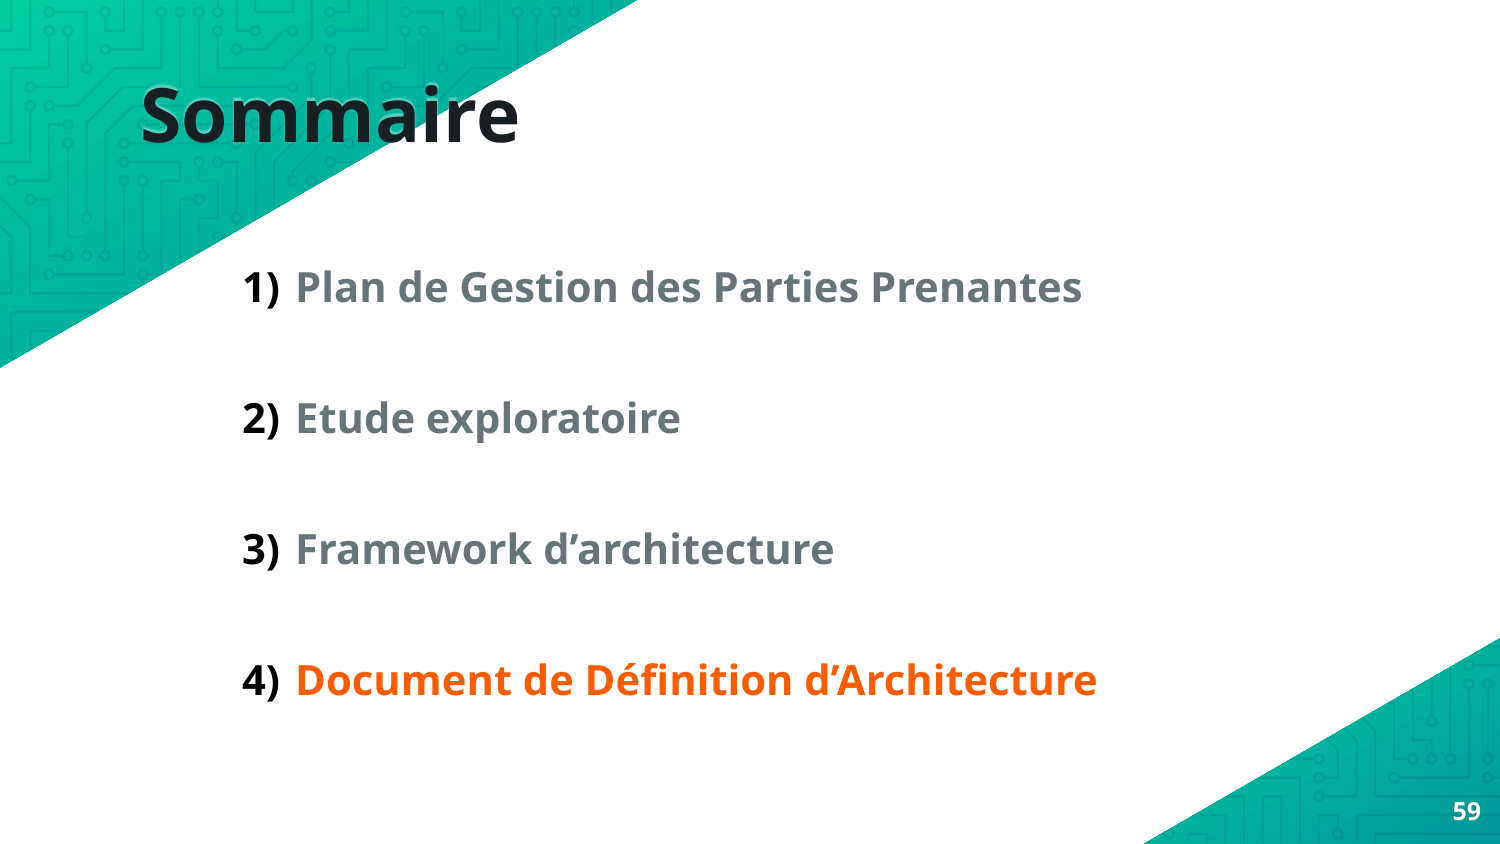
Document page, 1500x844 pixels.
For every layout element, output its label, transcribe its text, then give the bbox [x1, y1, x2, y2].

slide_number <numéro> [1391, 779, 1482, 844]
list Plan de Gestion des Parties Prenantes Etude exploratoire Framework d’architecture Document de Définition d’Architecture [224, 249, 1264, 696]
title Sommaire [140, 78, 1360, 160]
